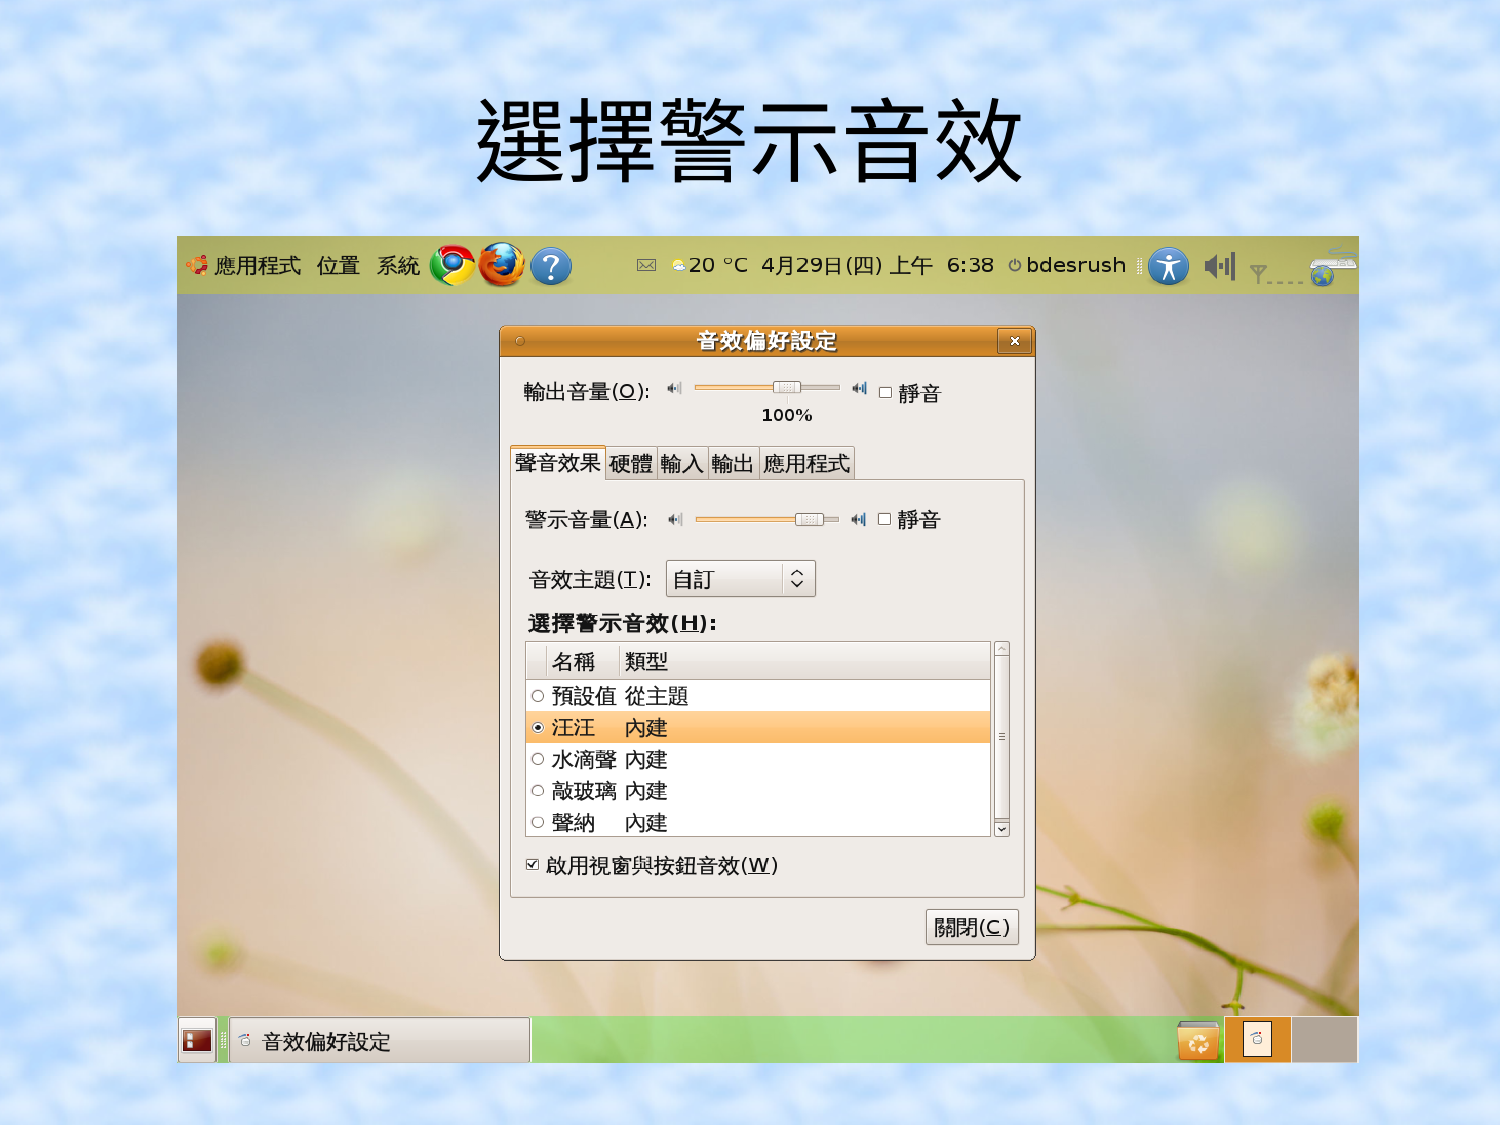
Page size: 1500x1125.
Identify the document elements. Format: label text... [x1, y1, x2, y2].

picture [0, 0, 1500, 1125]
title 選擇警示音效 [75, 20, 1425, 257]
